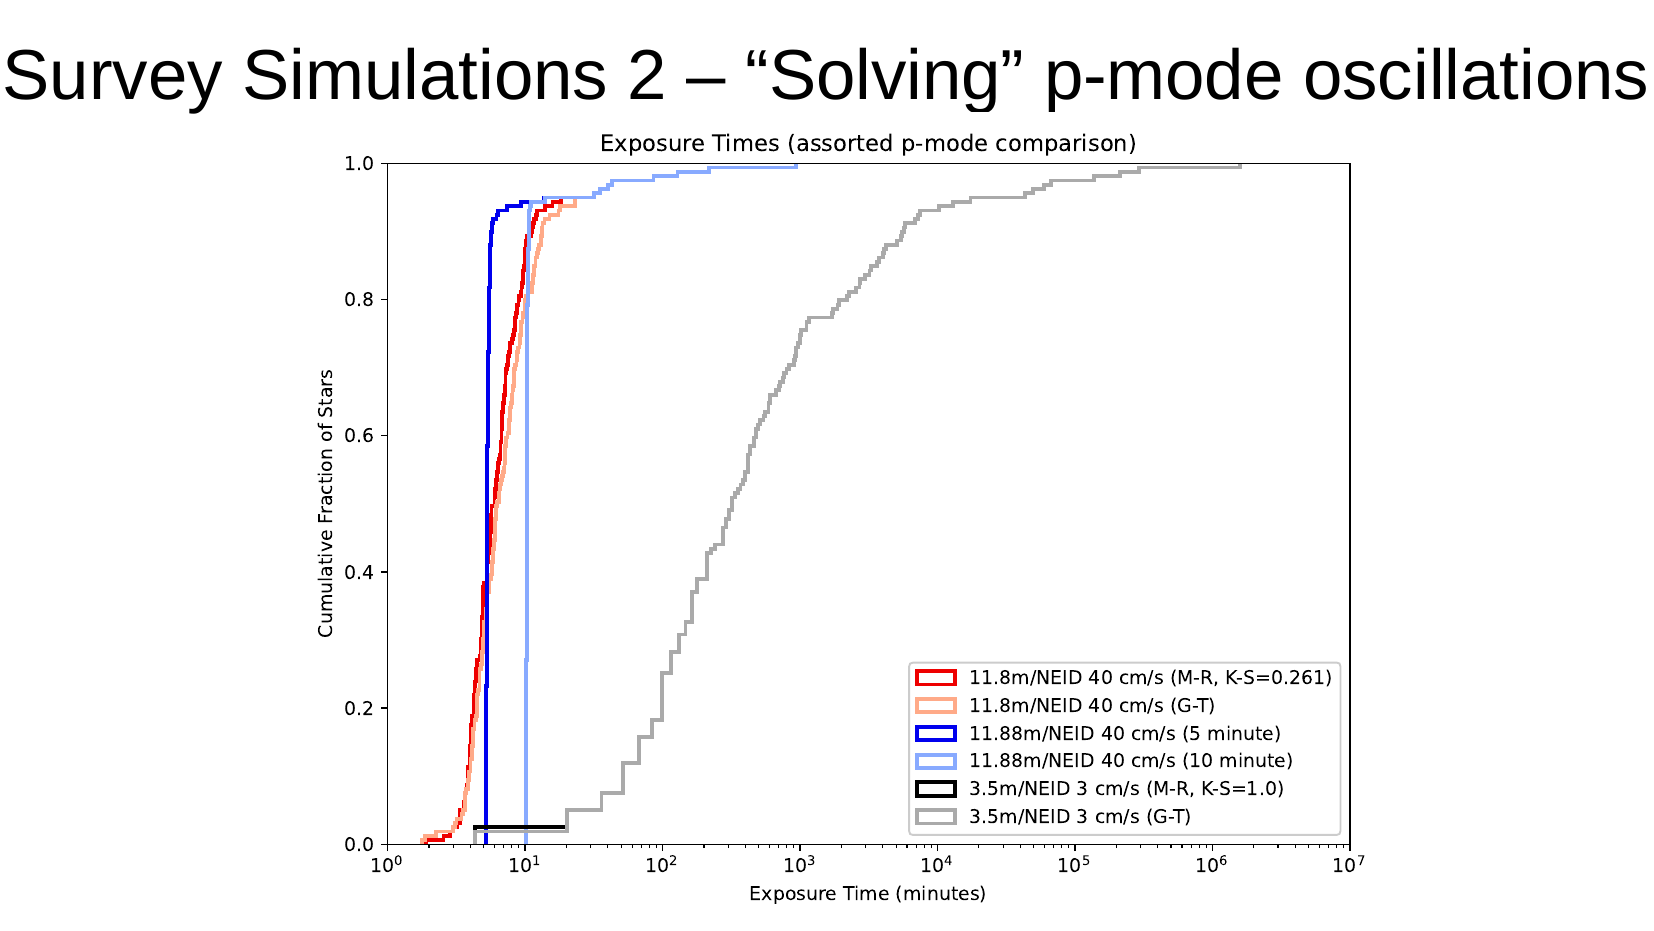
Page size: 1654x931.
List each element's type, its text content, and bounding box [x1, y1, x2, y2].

title Survey Simulations 2 – “Solving” p-mode oscillations [0, 0, 1654, 151]
picture [297, 112, 1388, 931]
